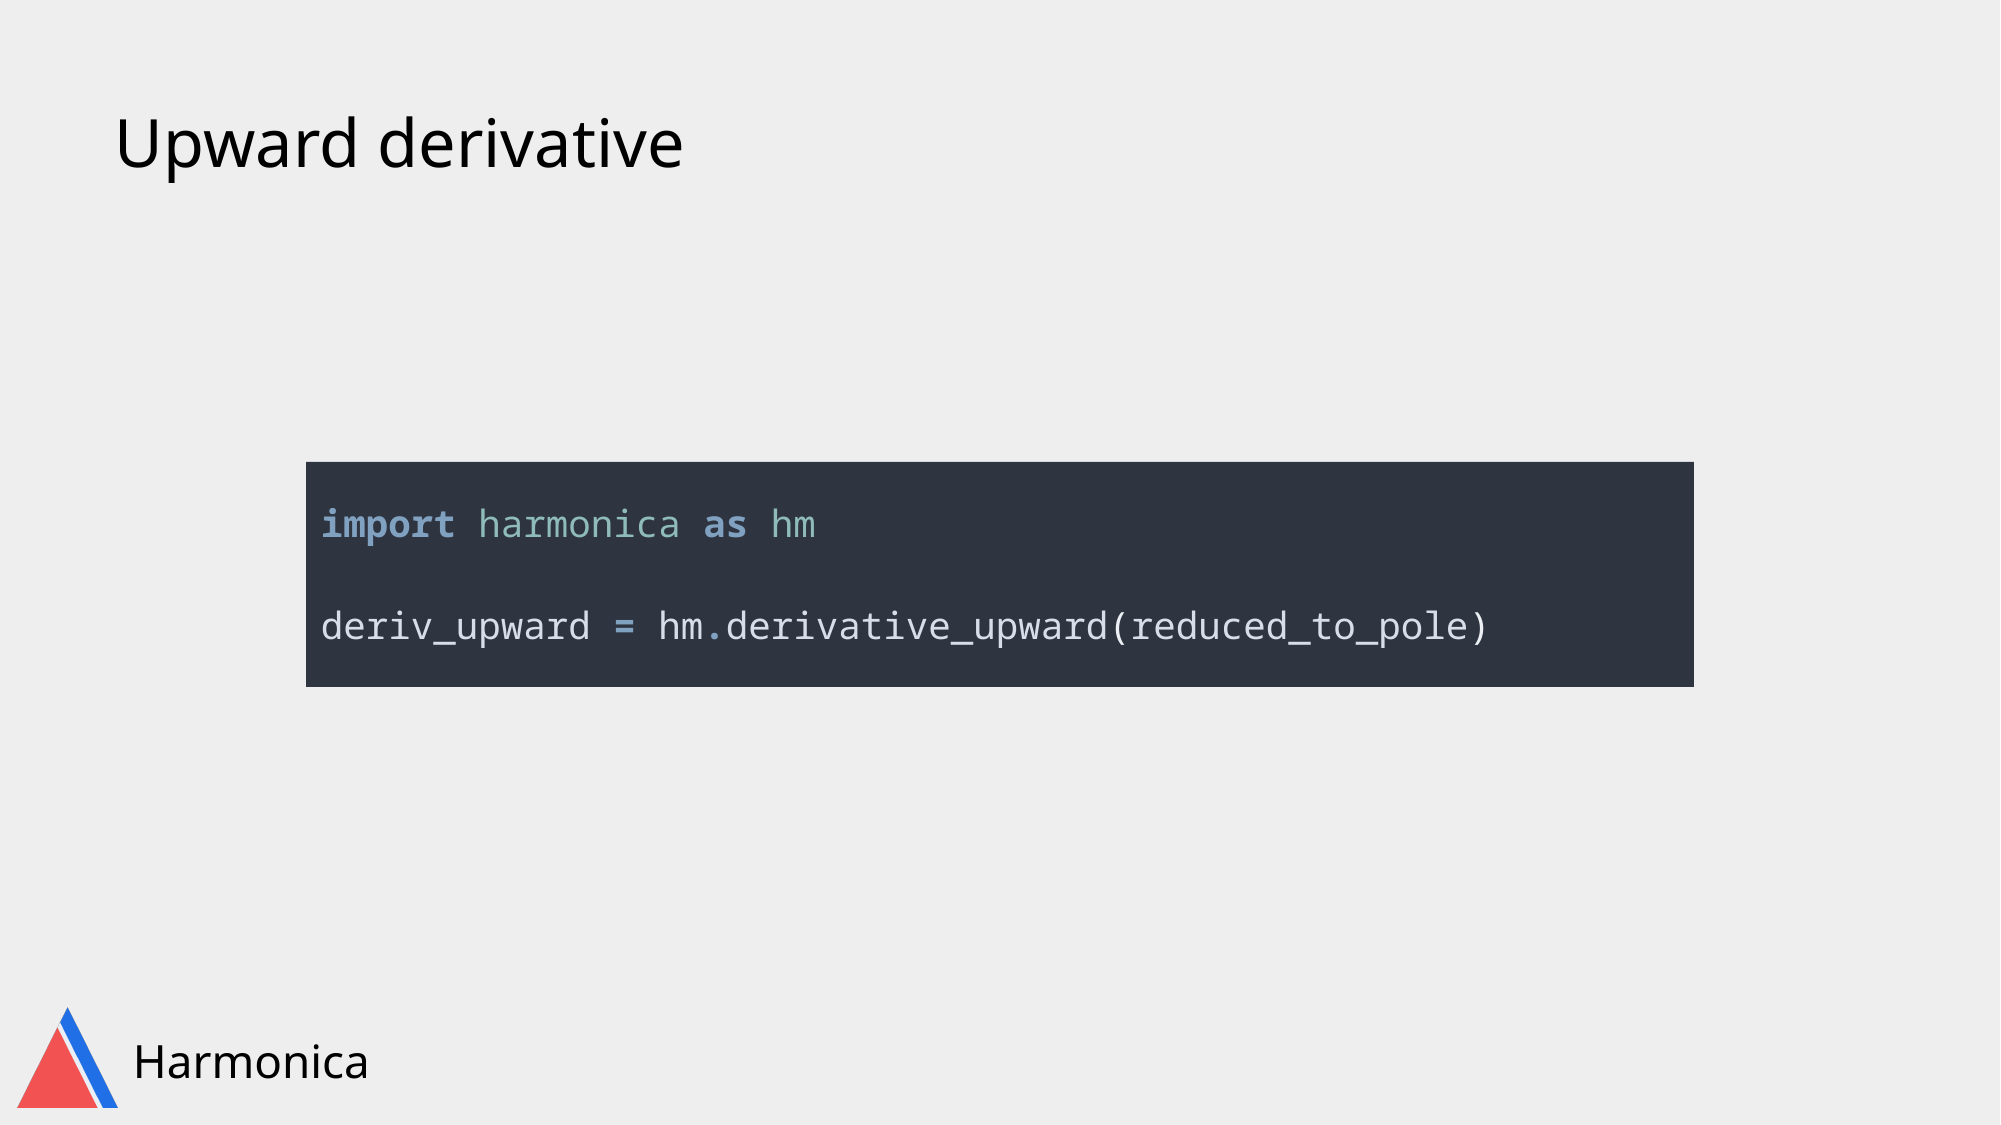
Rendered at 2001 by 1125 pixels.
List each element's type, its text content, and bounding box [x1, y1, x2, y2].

text_box import harmonica as hm deriv_upward = hm.derivative_upward(reduced_to_pole) [306, 461, 1694, 687]
picture [17, 1007, 118, 1108]
text_box Harmonica [118, 1021, 532, 1093]
text_box Upward derivative [99, 88, 1872, 185]
